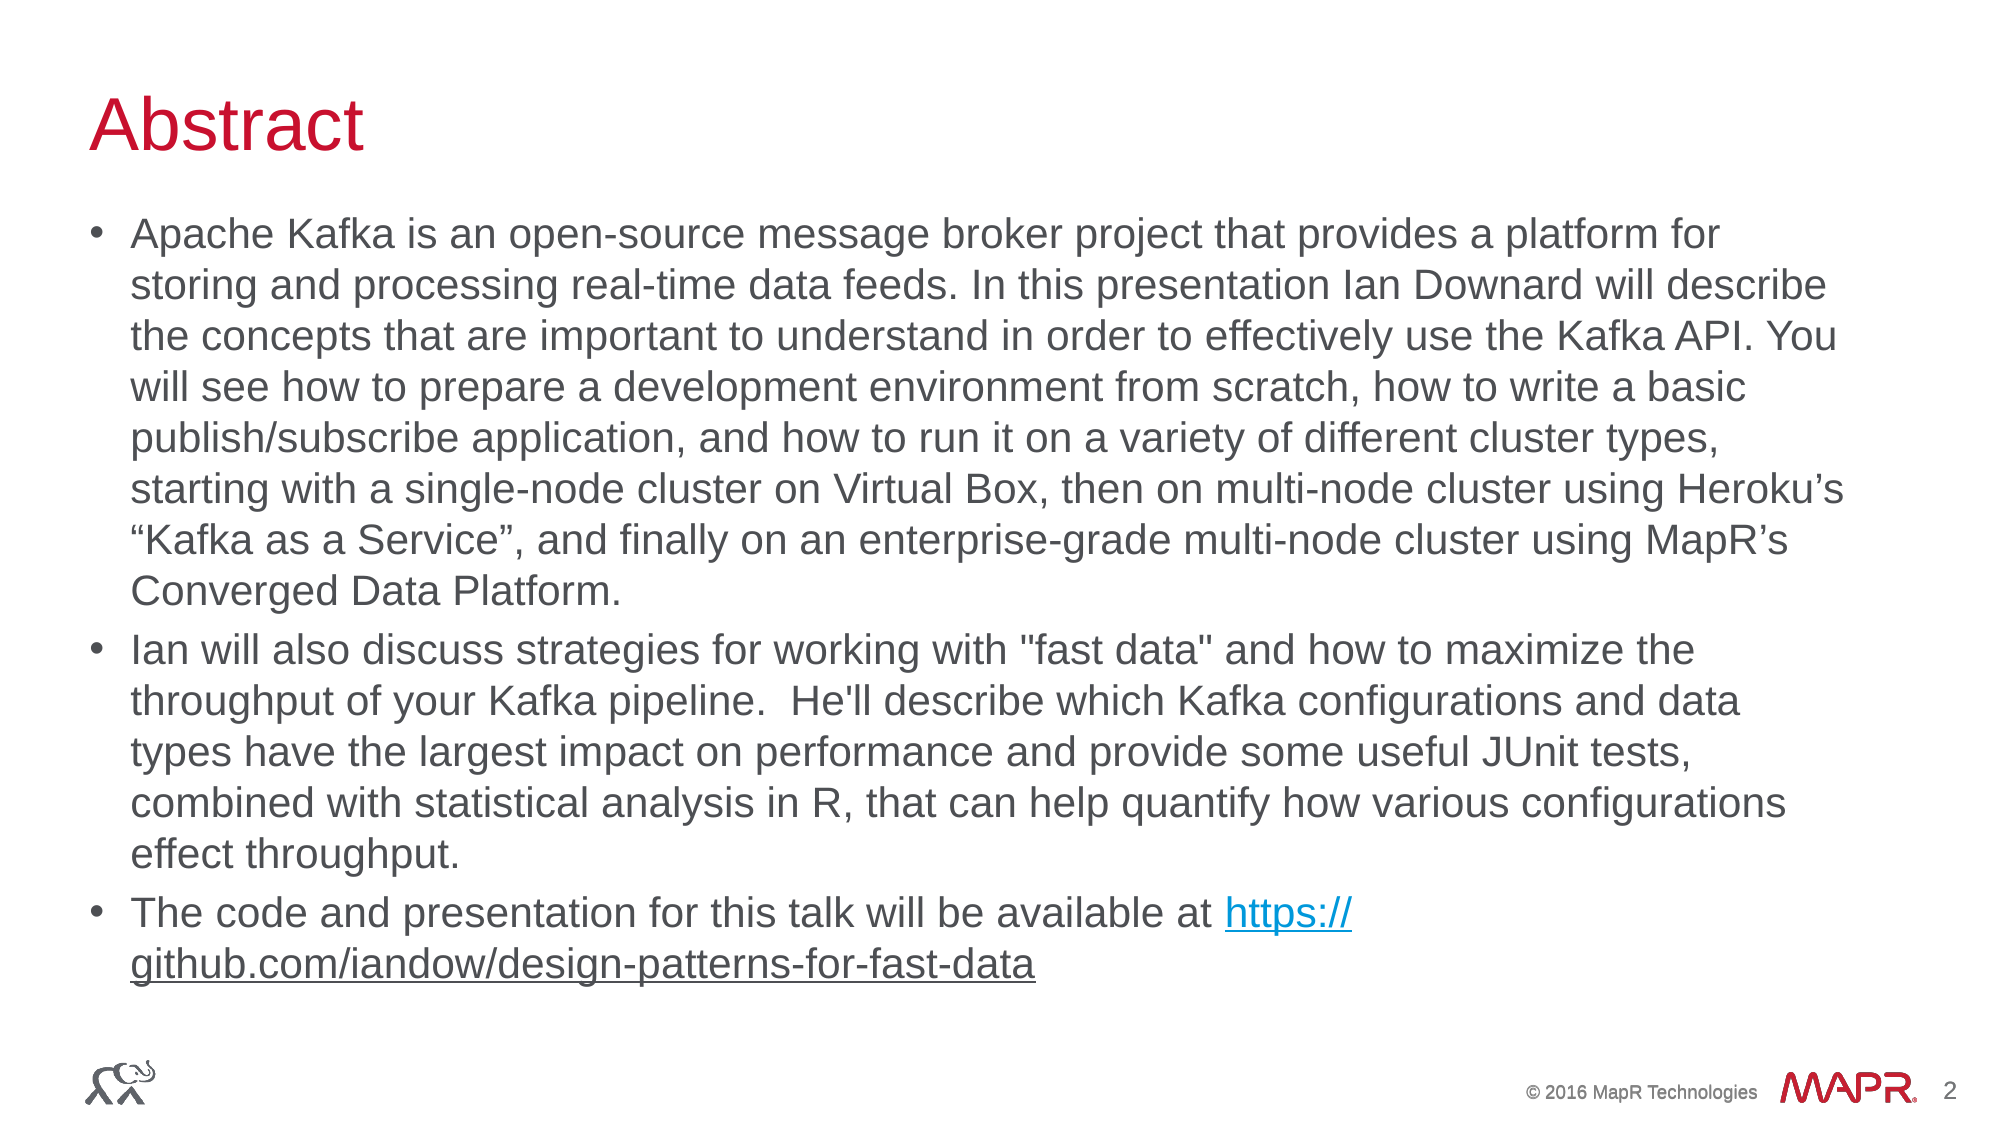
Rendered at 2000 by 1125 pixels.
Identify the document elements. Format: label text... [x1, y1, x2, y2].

picture [75, 1038, 167, 1125]
title Abstract [69, 45, 1869, 196]
list Apache Kafka is an open-source message broker project that provides a platform for storing and processing real-time data feeds. In this presentation Ian Downard will describe the concepts that are important to understand in order to effectively use the Kafka API. You will see how to prepare a development environment from scratch, how to write a basic publish/subscribe application, and how to run it on a variety of different cluster types, starting with a single-node cluster on Virtual Box, then on multi-node cluster using Heroku’s “Kafka as a Service”, and finally on an enterprise-grade multi-node cluster using MapR’s Converged Data Platform. Ian will also discuss strategies for working with "fast data" and how to maximize the throughput of your Kafka pipeline. He'll describe which Kafka configurations and data types have the largest impact on performance and provide some useful JUnit tests, combined with statistical analysis in R, that can help quantify how various configurations effect throughput. The code and presentation for this talk will be available at https://github.com/iandow/design-patterns-for-fast-data [69, 196, 1869, 1005]
